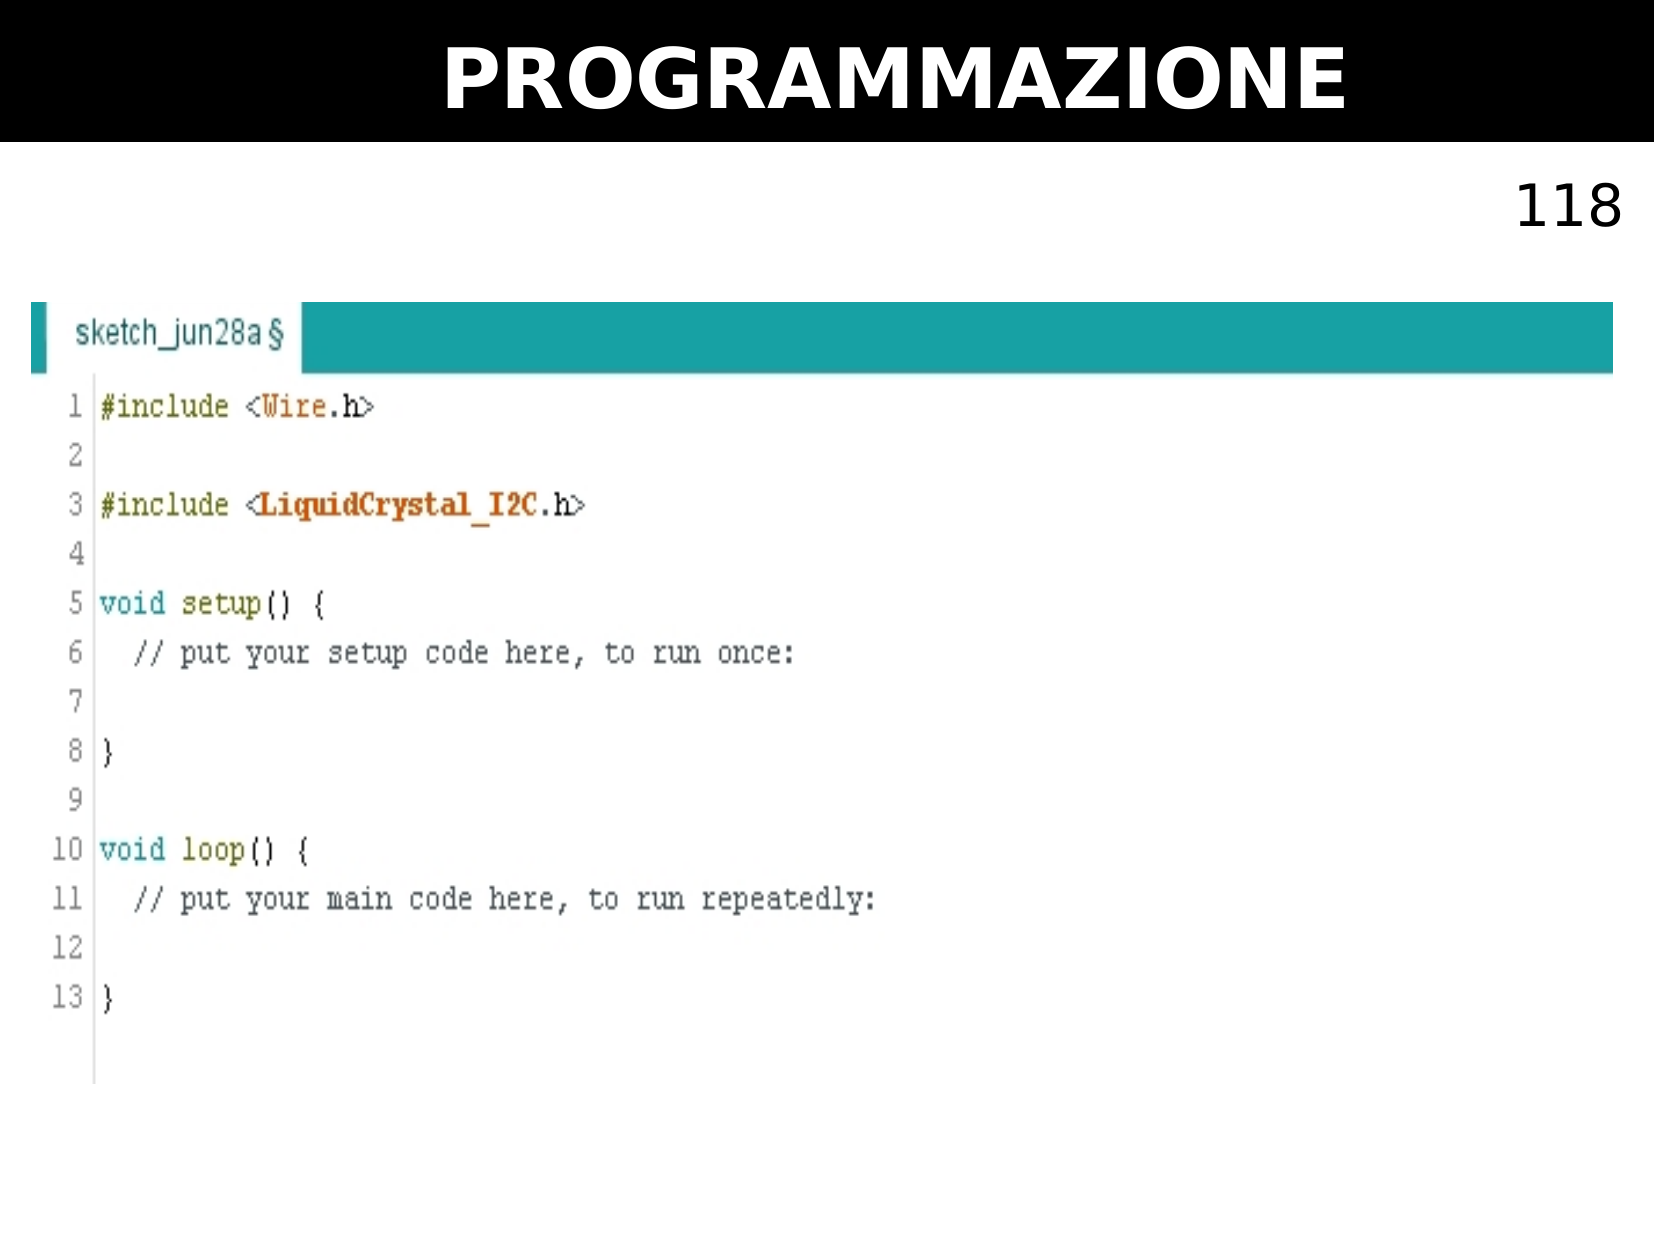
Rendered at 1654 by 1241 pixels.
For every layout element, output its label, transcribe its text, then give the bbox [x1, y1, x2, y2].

picture [31, 302, 1613, 1084]
text_box 118 [1498, 165, 1640, 249]
text_box [0, 0, 1654, 142]
text_box PROGRAMMAZIONE [425, 23, 1366, 136]
